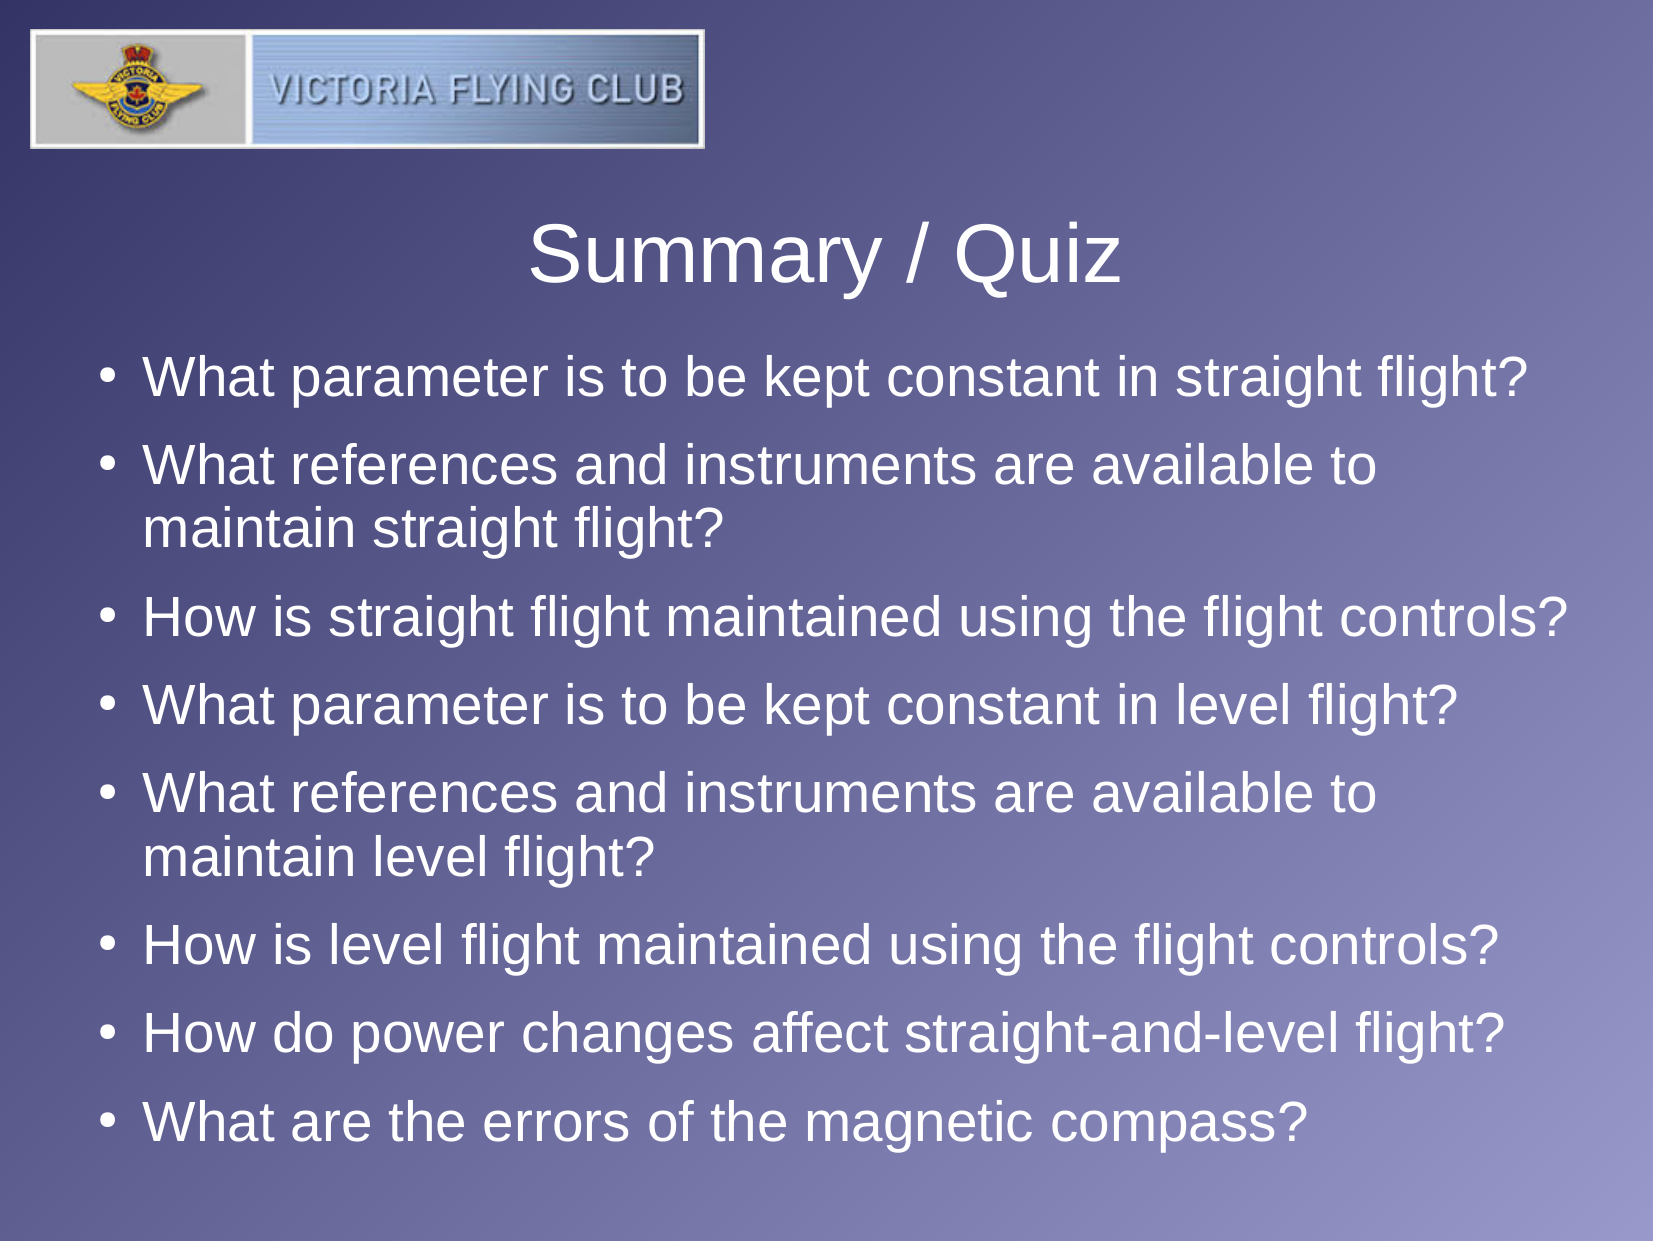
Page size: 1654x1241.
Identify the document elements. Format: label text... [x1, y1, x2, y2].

title Summary / Quiz [82, 150, 1571, 345]
picture [30, 29, 705, 149]
list What parameter is to be kept constant in straight flight? What references and instruments are available to maintain straight flight? How is straight flight maintained using the flight controls? What parameter is to be kept constant in level flight? What references and instruments are available to maintain level flight? How is level flight maintained using the flight controls? How do power changes affect straight-and-level flight? What are the errors of the magnetic compass? [82, 345, 1571, 1216]
